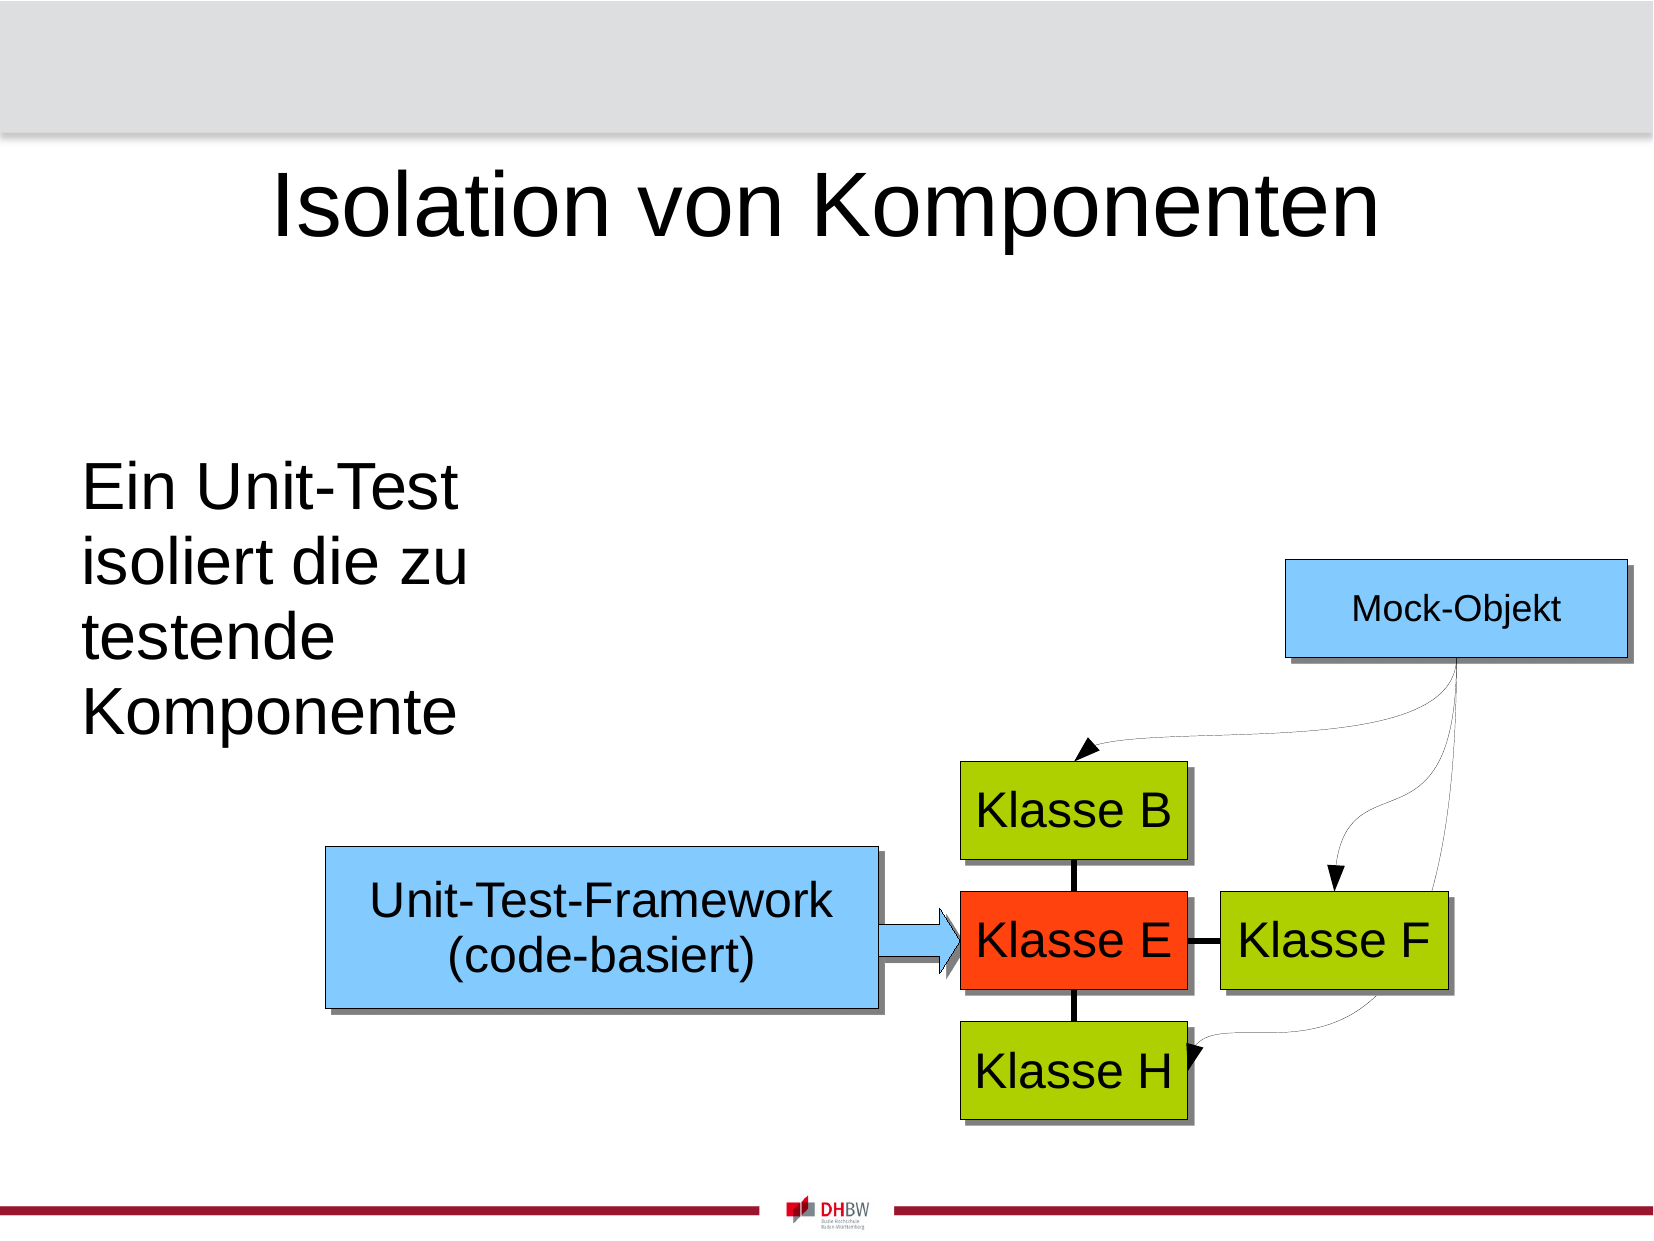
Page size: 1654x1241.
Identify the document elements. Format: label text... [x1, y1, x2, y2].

text_box [878, 908, 960, 974]
list Ein Unit-Test isoliert die zu testende Komponente [81, 357, 619, 1125]
title Isolation von Komponenten [82, 147, 1571, 257]
text_box Klasse F [1220, 891, 1449, 990]
text_box Klasse B [960, 761, 1188, 860]
text_box Mock-Objekt [1285, 559, 1628, 658]
text_box Klasse H [960, 1021, 1188, 1120]
text_box Unit-Test-Framework (code-basiert) [619, 846, 879, 1009]
text_box Klasse E [960, 891, 1188, 990]
picture [0, 1, 1654, 1237]
